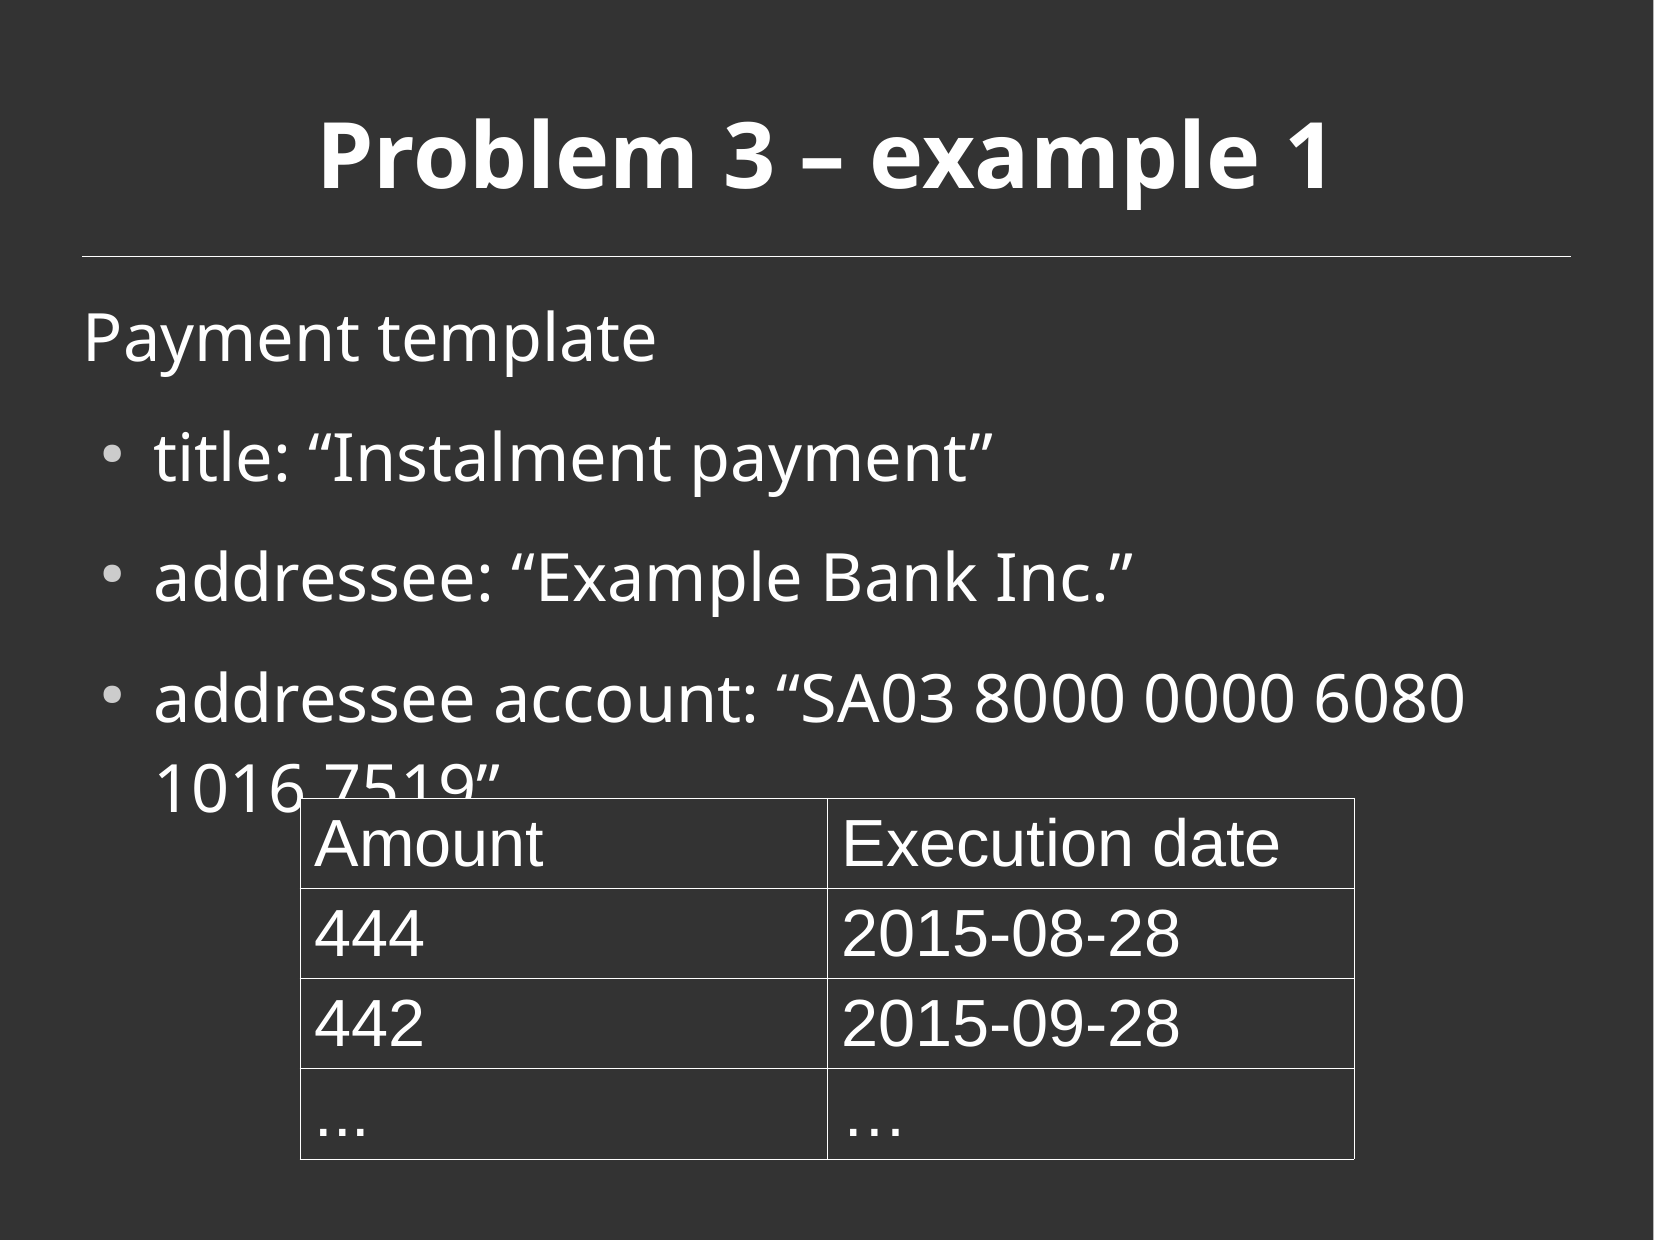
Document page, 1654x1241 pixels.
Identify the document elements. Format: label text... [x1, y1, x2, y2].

list Payment template title: “Instalment payment” addressee: “Example Bank Inc.” addressee account: “SA03 8000 0000 6080 1016 7519” [82, 290, 1571, 1010]
table_cell … [828, 1069, 1354, 1159]
table_header Execution date [828, 799, 1354, 888]
table_cell 2015-09-28 [828, 979, 1354, 1068]
table_cell ... [301, 1069, 827, 1159]
table_cell 444 [301, 889, 827, 978]
table_cell 2015-08-28 [828, 889, 1354, 978]
title Problem 3 – example 1 [82, 49, 1571, 257]
table_cell 442 [301, 979, 827, 1068]
table_header Amount [301, 799, 827, 888]
